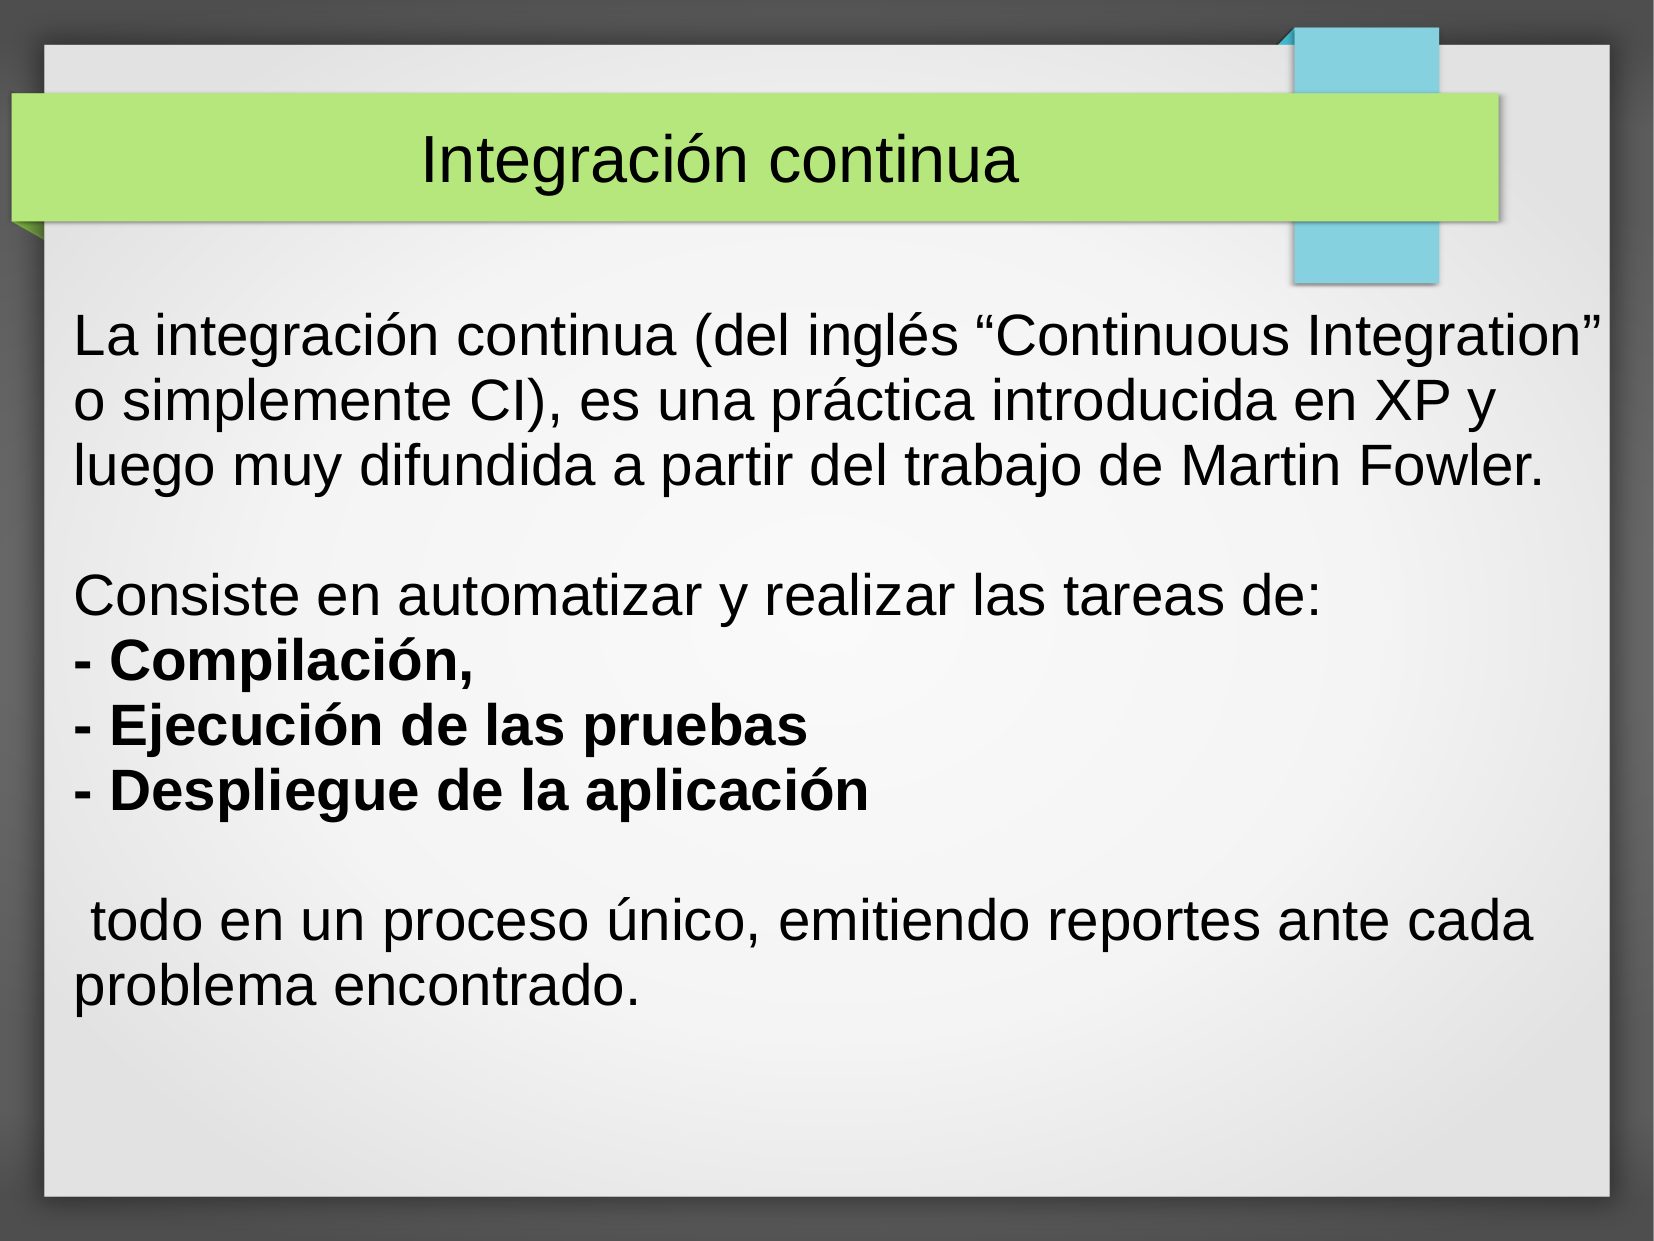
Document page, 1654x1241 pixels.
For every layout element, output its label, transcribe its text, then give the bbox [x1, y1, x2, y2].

text_box Integración continua [23, 115, 1418, 225]
text_box La integración continua (del inglés “Continuous Integration” o simplemente CI), es una práctica introducida en XP y luego muy difundida a partir del trabajo de Martin Fowler. Consiste en automatizar y realizar las tareas de: - Compilación, - Ejecución de las pruebas - Despliegue de la aplicación todo en un proceso único, emitiendo reportes ante cada problema encontrado. [59, 295, 1630, 1028]
picture [0, 0, 1654, 1241]
